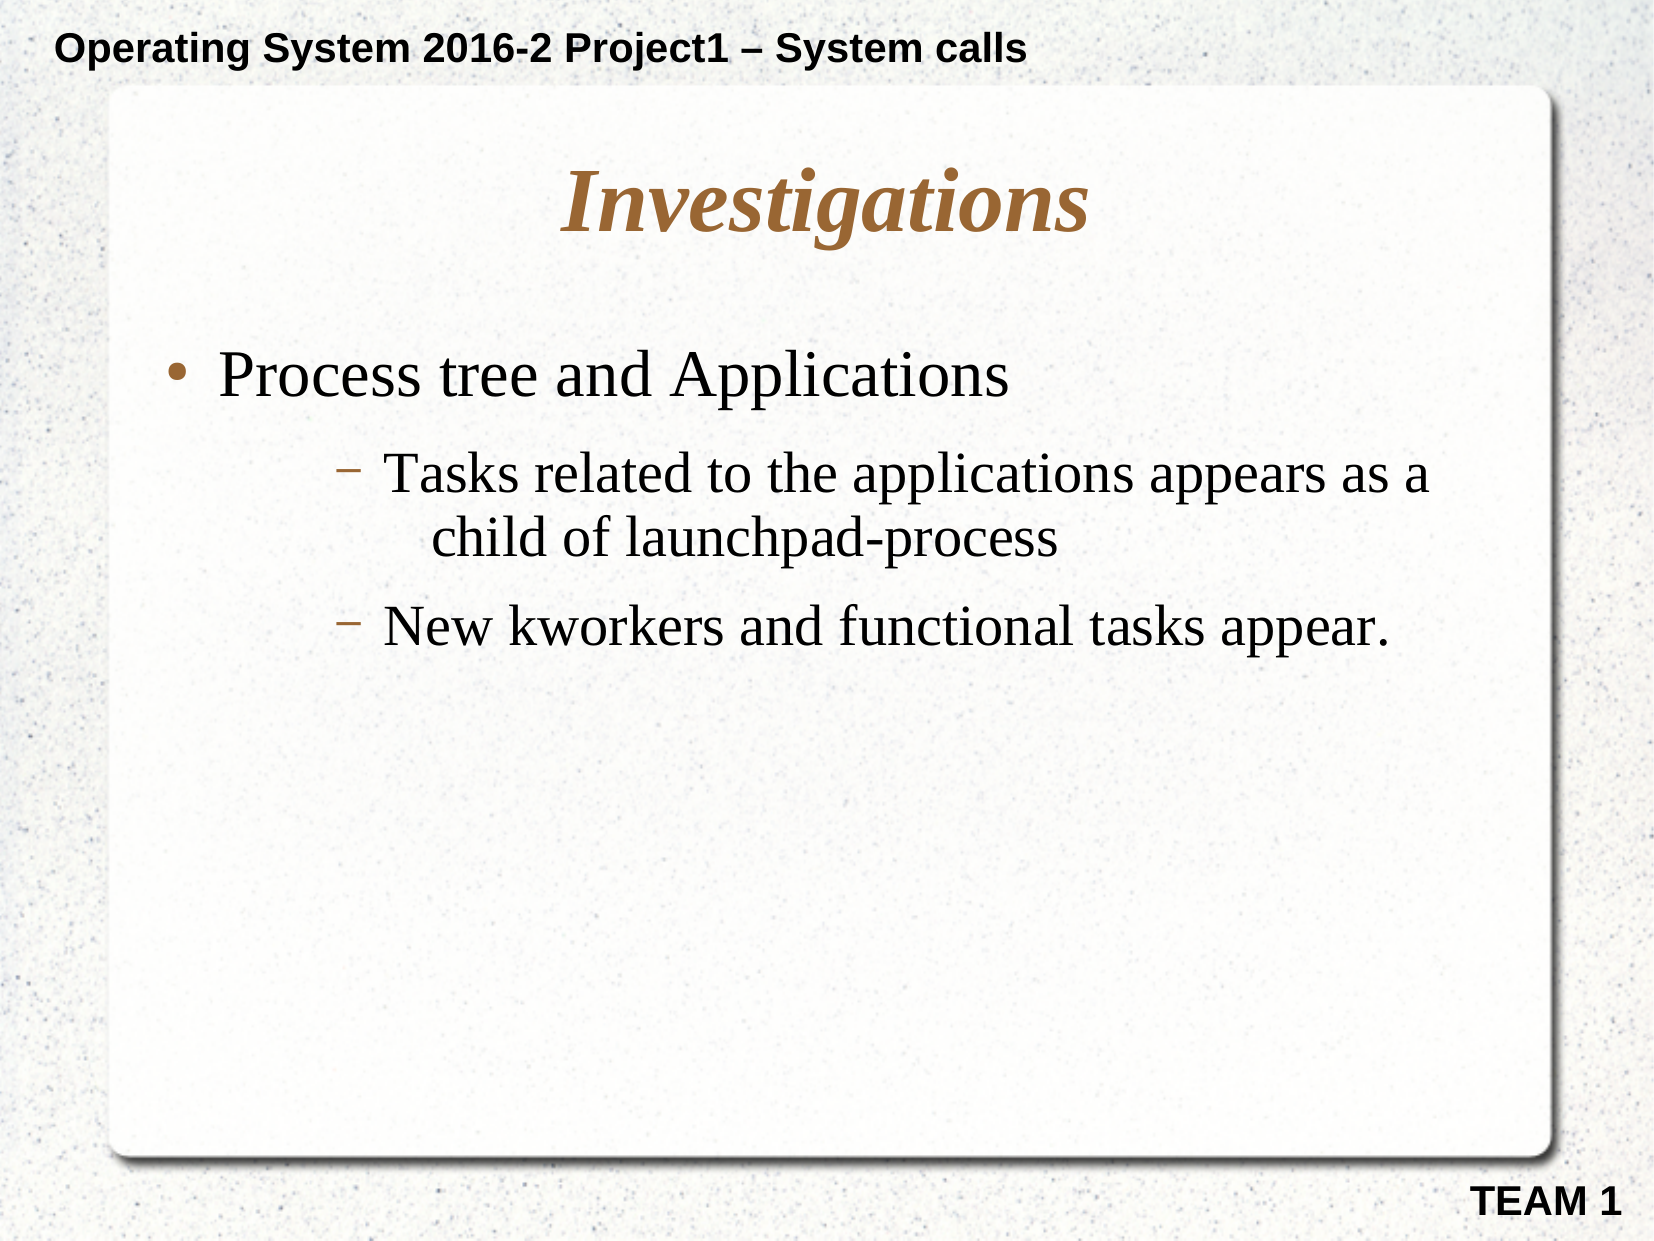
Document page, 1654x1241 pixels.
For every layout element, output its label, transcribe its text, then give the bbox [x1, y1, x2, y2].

text_box TEAM 1 [1455, 1170, 1651, 1232]
text_box Operating System 2016-2 Project1 – System calls [39, 16, 1195, 79]
list Process tree and Applications Tasks related to the applications appears as a child of launchpad-process New kworkers and functional tasks appear. [147, 336, 1506, 1042]
picture [0, 0, 1654, 1241]
title Investigations [118, 96, 1536, 304]
